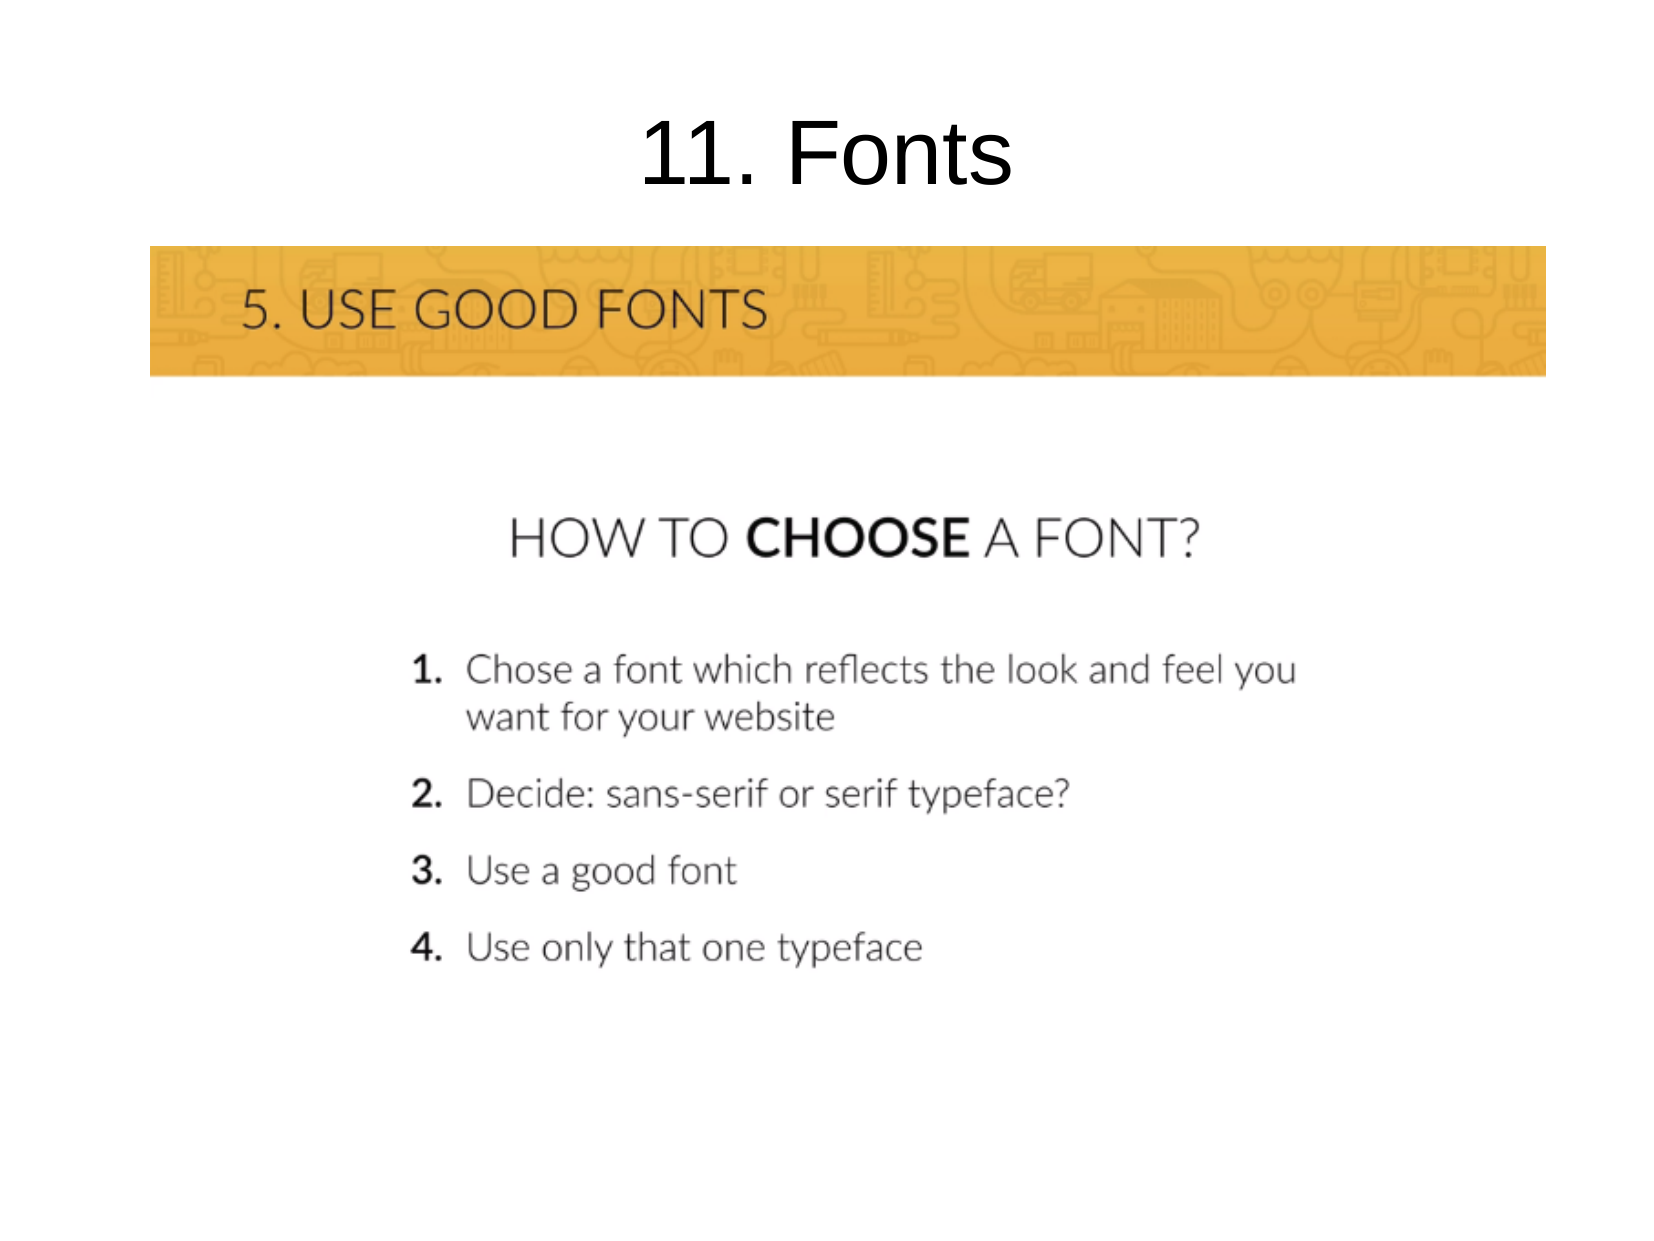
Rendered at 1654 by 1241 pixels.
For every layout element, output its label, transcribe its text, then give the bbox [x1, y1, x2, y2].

picture [150, 246, 1546, 1110]
title 11. Fonts [82, 49, 1571, 257]
